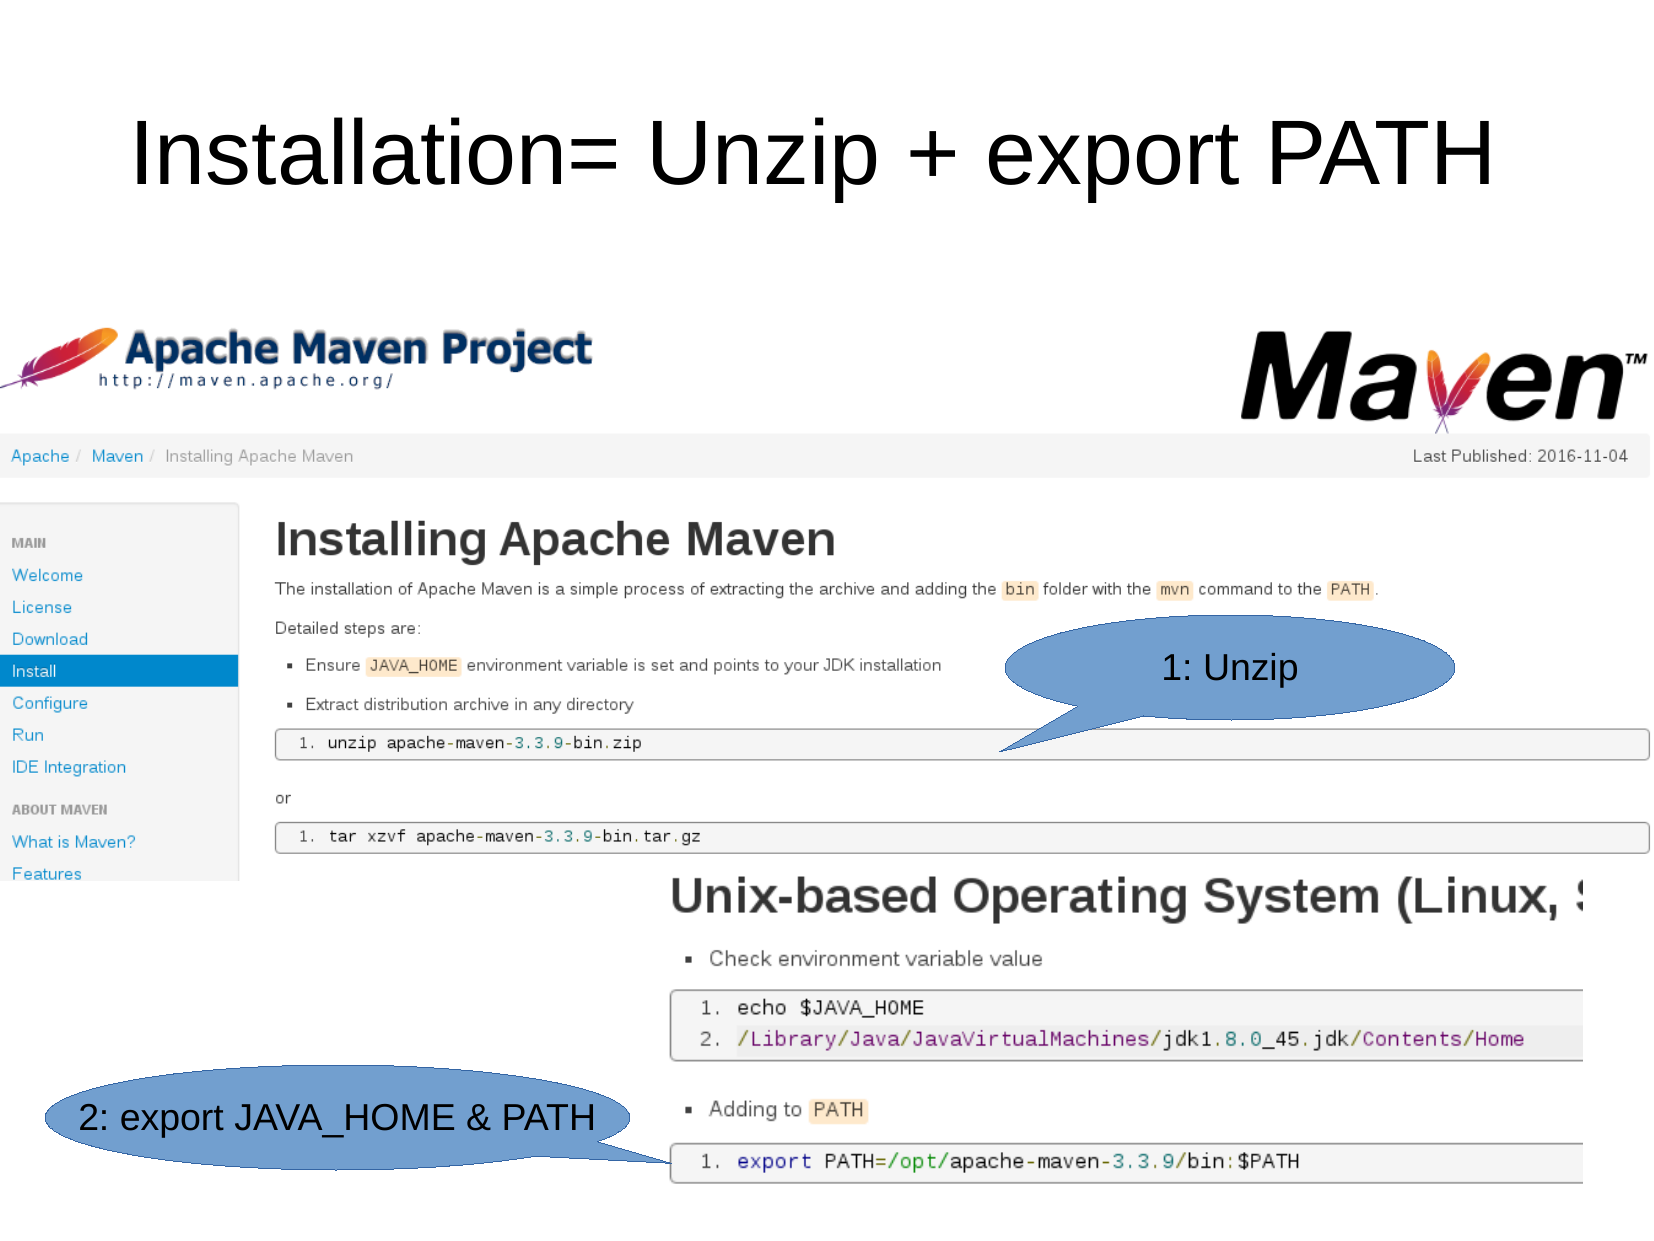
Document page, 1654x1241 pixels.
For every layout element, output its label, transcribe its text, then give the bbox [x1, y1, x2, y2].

text_box 2: export JAVA_HOME & PATH [45, 1065, 672, 1171]
picture [0, 312, 1654, 1220]
text_box 1: Unzip [999, 615, 1455, 752]
title Installation= Unzip + export PATH [82, 49, 1571, 257]
picture [27, 669, 33, 676]
